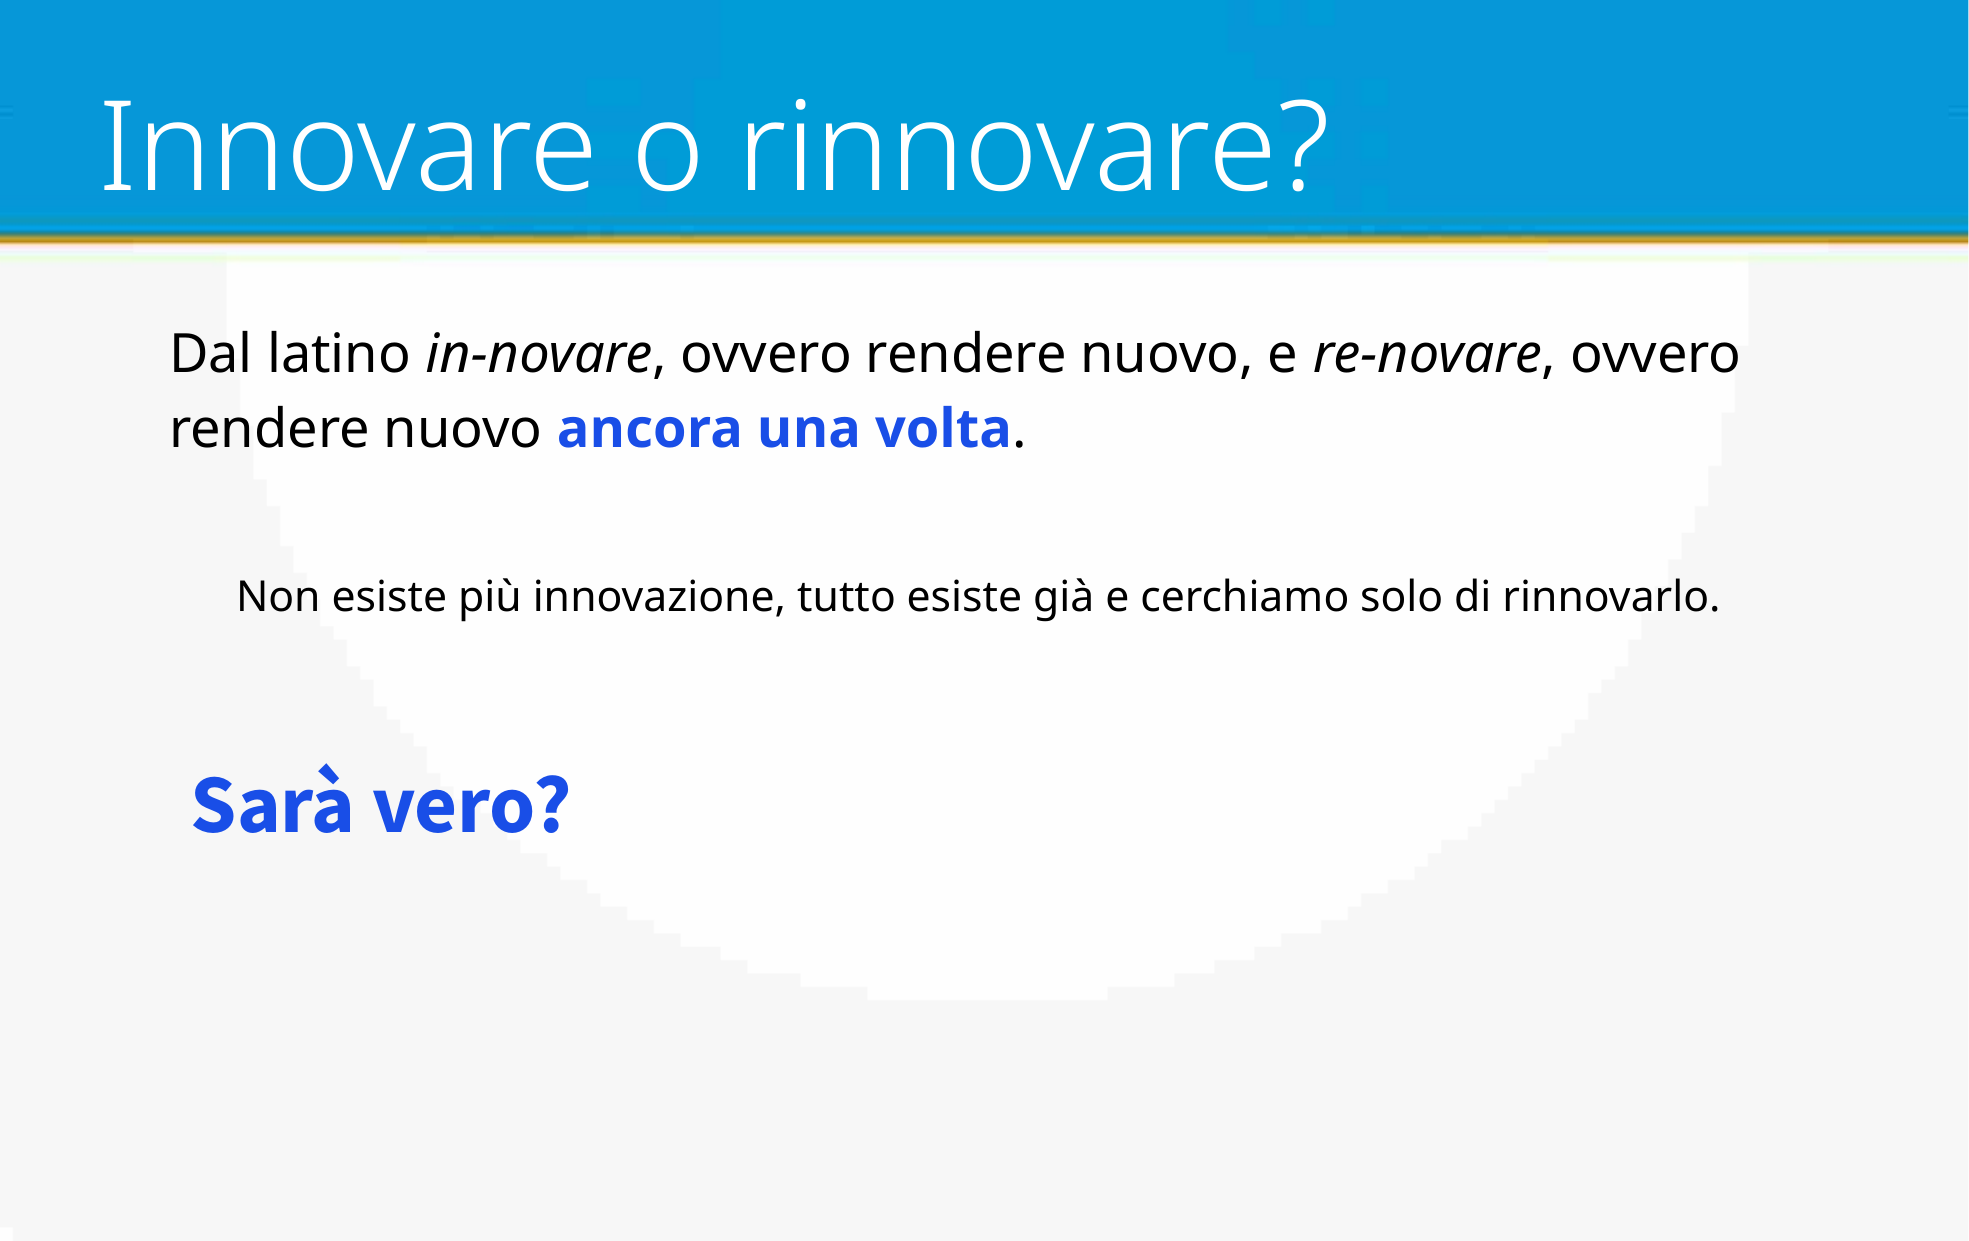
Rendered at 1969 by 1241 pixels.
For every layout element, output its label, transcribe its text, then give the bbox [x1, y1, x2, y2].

list Sarà vero? [120, 750, 1882, 916]
picture [0, 232, 1969, 1241]
text_box Non esiste più innovazione, tutto esiste già e cerchiamo solo di rinnovarlo. [180, 565, 1816, 675]
title Innovare o rinnovare? [98, 19, 1870, 227]
list Dal latino in-novare, ovvero rendere nuovo, e re-novare, ovvero rendere nuovo ancora una volta. [98, 315, 1861, 481]
